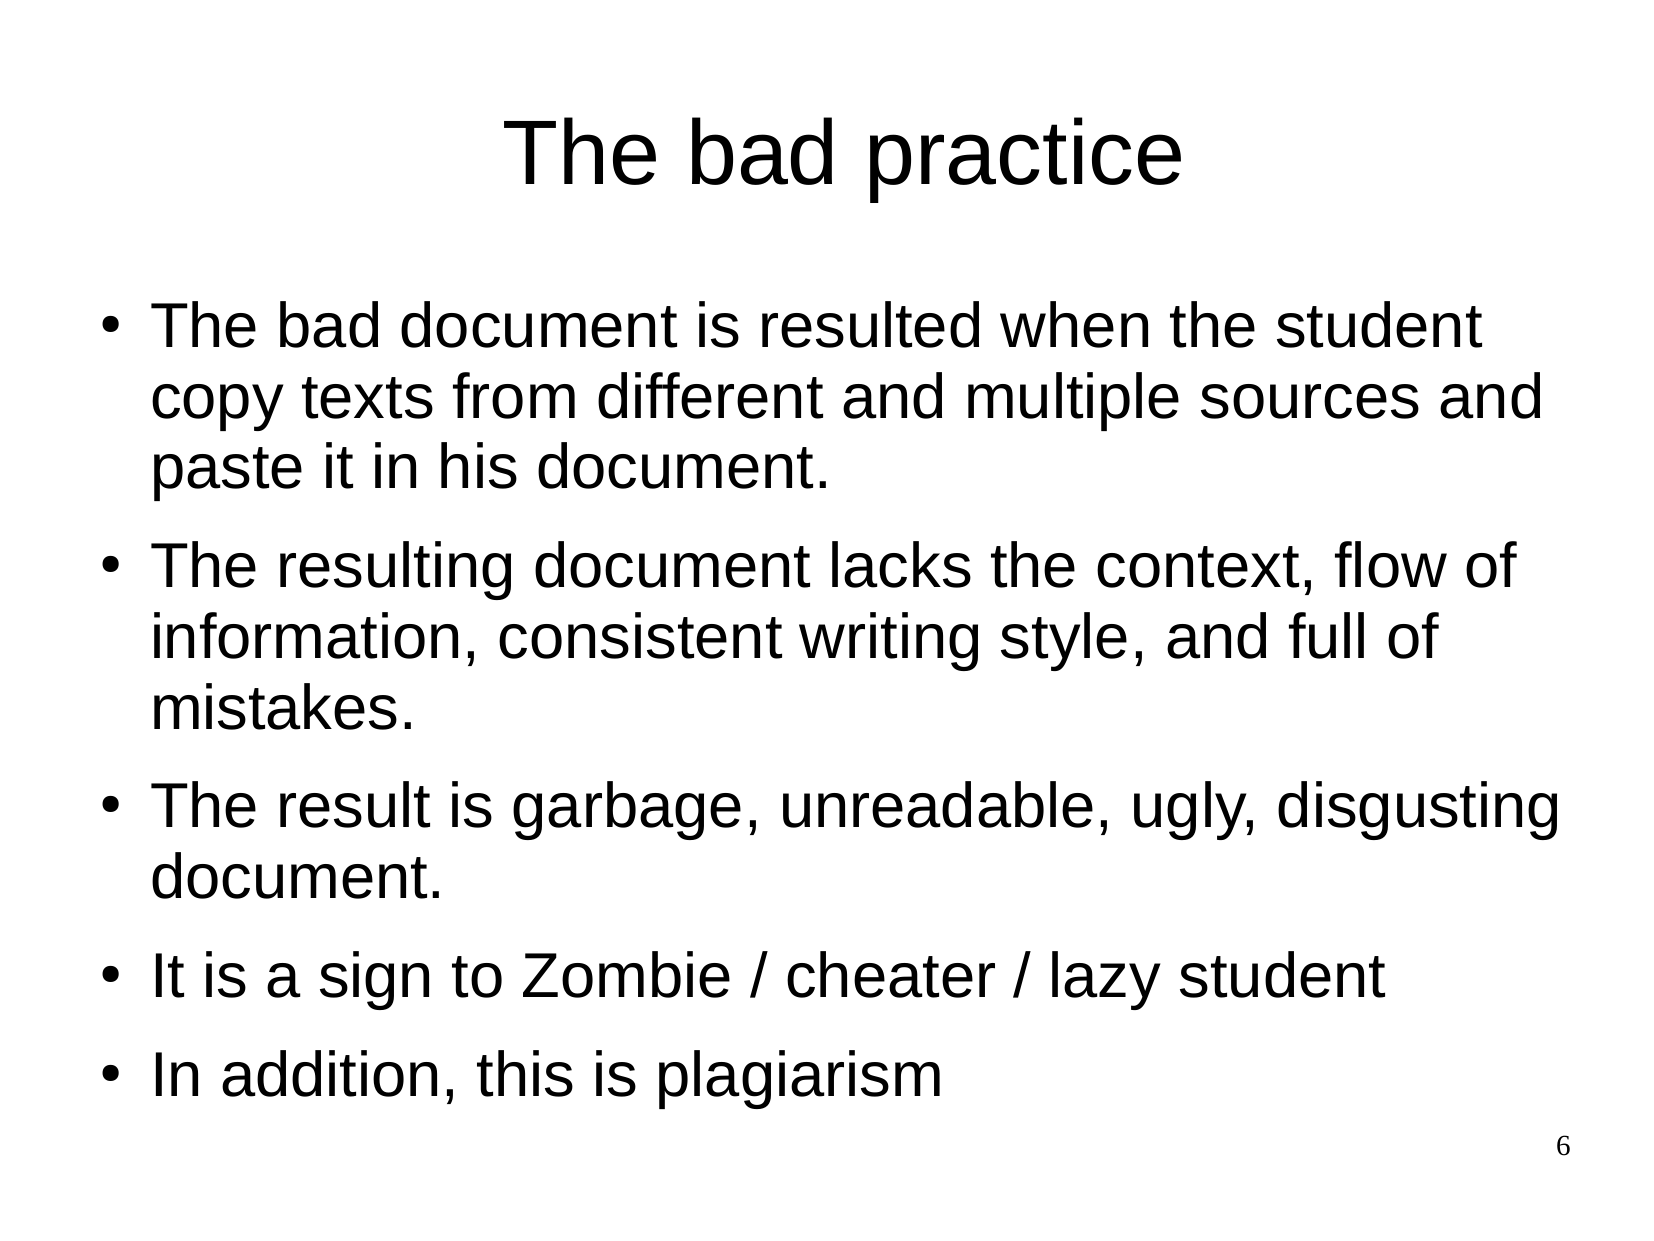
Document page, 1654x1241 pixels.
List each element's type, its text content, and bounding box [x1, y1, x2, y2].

title The bad practice [82, 49, 1571, 257]
list The bad document is resulted when the student copy texts from different and multiple sources and paste it in his document. The resulting document lacks the context, flow of information, consistent writing style, and full of mistakes. The result is garbage, unreadable, ugly, disgusting document. It is a sign to Zombie / cheater / lazy student In addition, this is plagiarism [82, 290, 1571, 1111]
